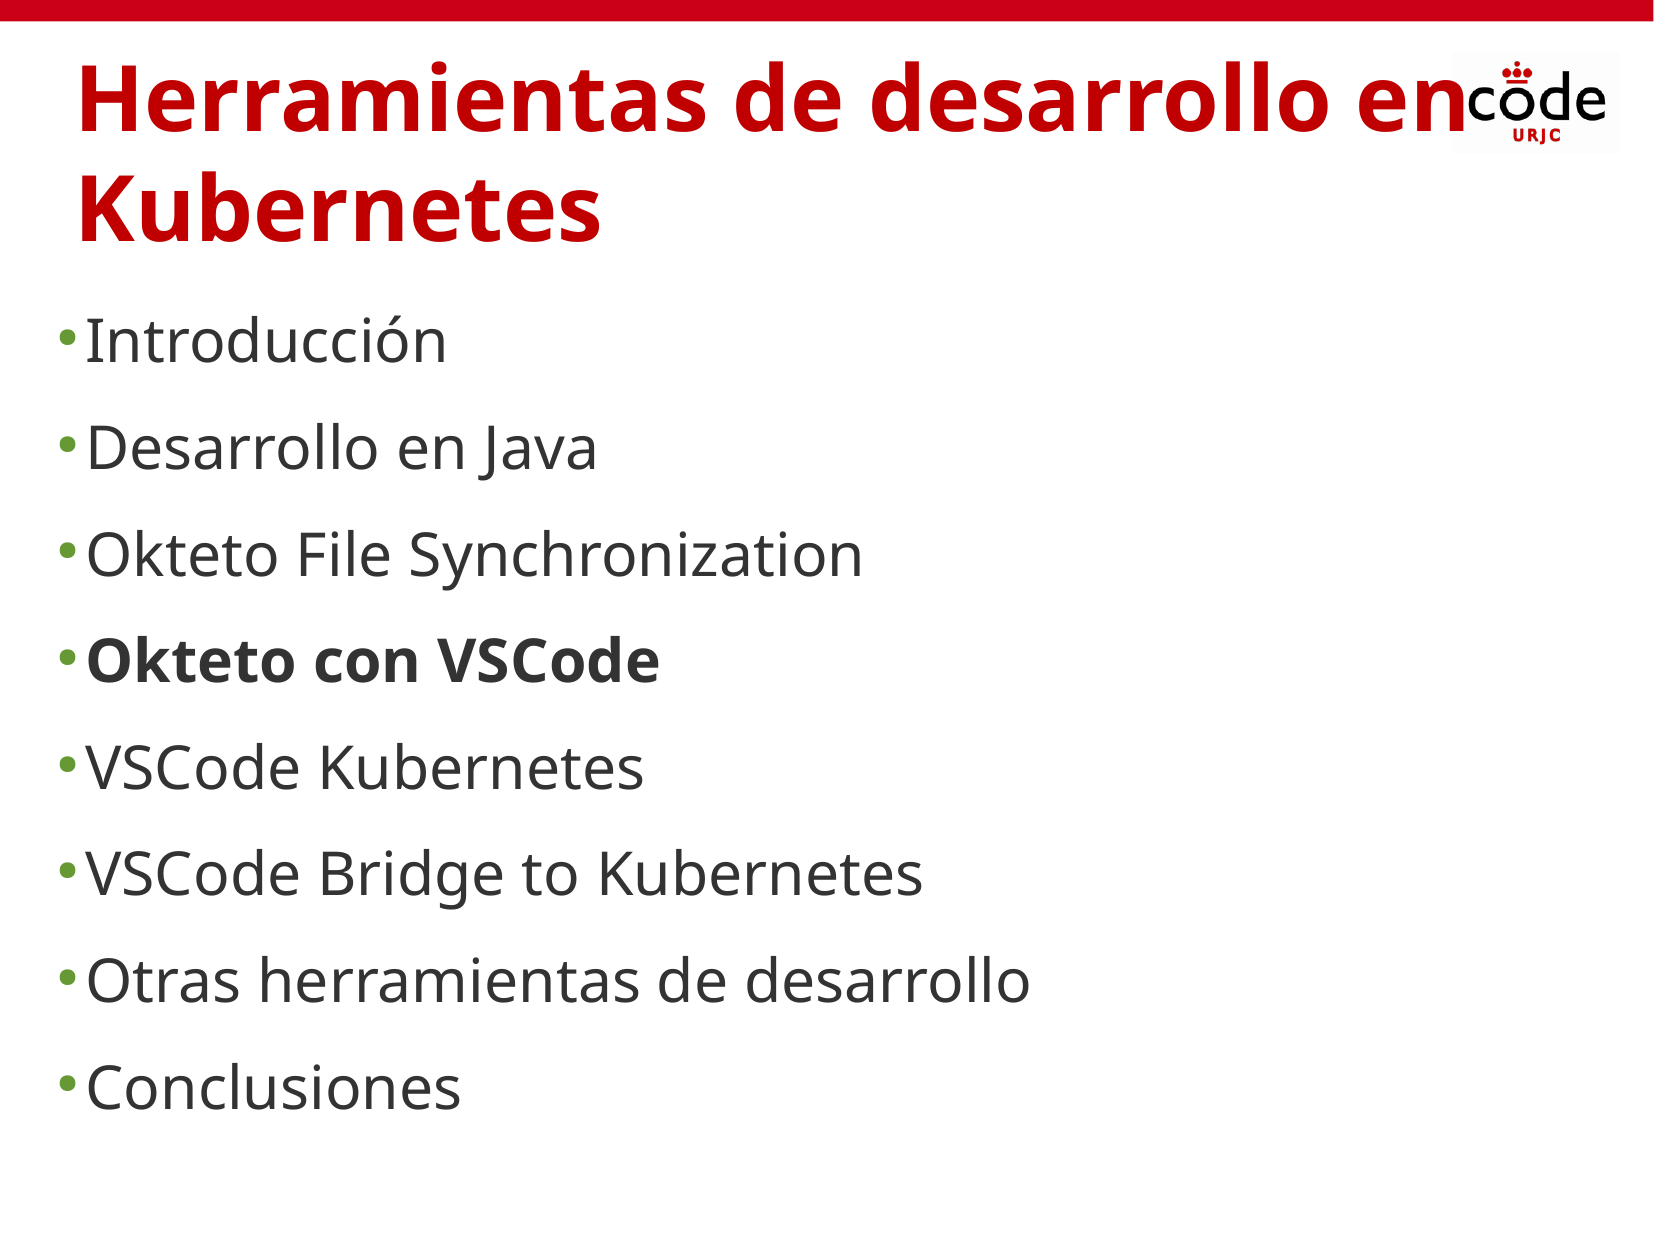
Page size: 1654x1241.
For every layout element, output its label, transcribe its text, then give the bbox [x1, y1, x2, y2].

title Herramientas de desarrollo en Kubernetes [59, 76, 1635, 224]
picture [1452, 52, 1620, 76]
list Introducción Desarrollo en Java Okteto File Synchronization Okteto con VSCode VSCode Kubernetes VSCode Bridge to Kubernetes Otras herramientas de desarrollo Conclusiones [56, 297, 1583, 1128]
